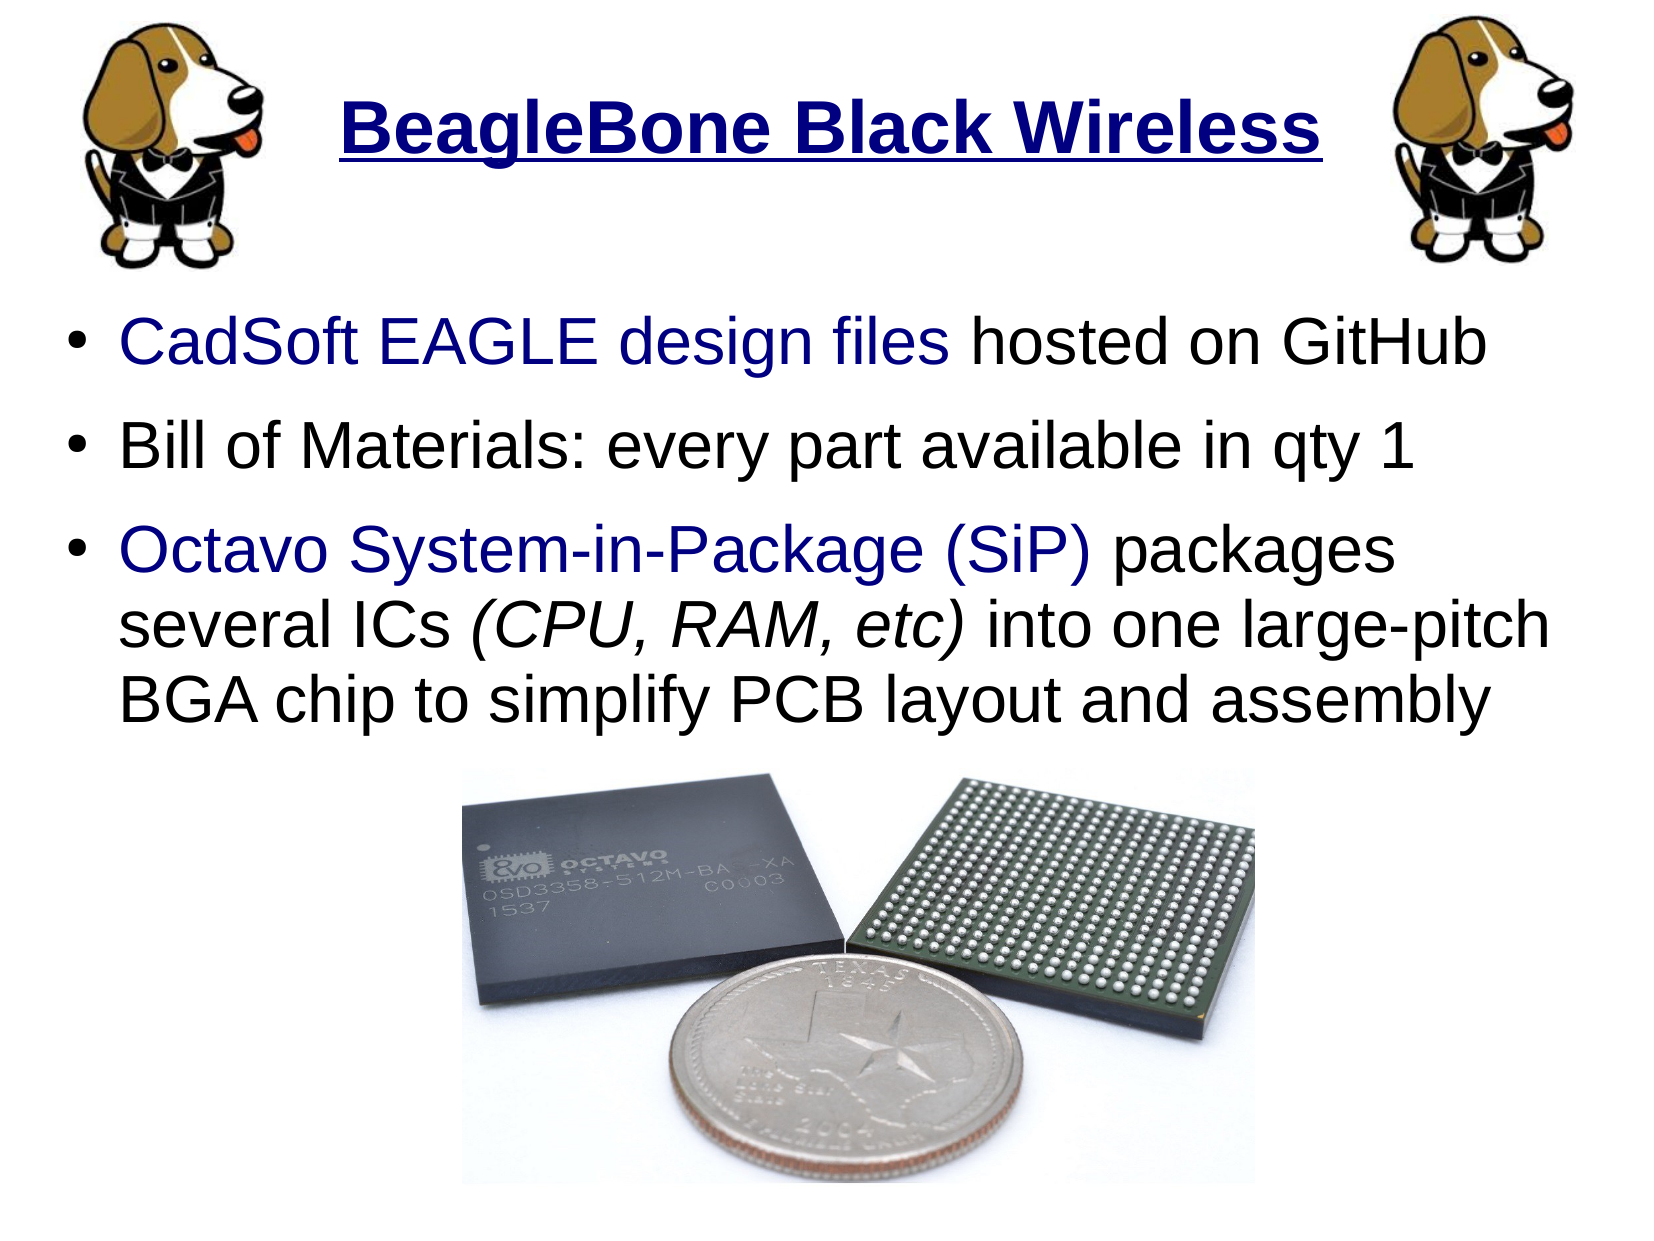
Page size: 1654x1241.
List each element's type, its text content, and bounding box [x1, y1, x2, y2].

list CadSoft EAGLE design files hosted on GitHub Bill of Materials: every part available in qty 1 Octavo System-in-Package (SiP) packages several ICs (CPU, RAM, etc) into one large-pitch BGA chip to simplify PCB layout and assembly [47, 230, 1593, 1236]
picture [1390, 14, 1576, 23]
picture [462, 768, 1255, 1189]
picture [80, 21, 266, 273]
title BeagleBone Black Wireless [86, 23, 1576, 231]
picture [1390, 231, 1576, 266]
